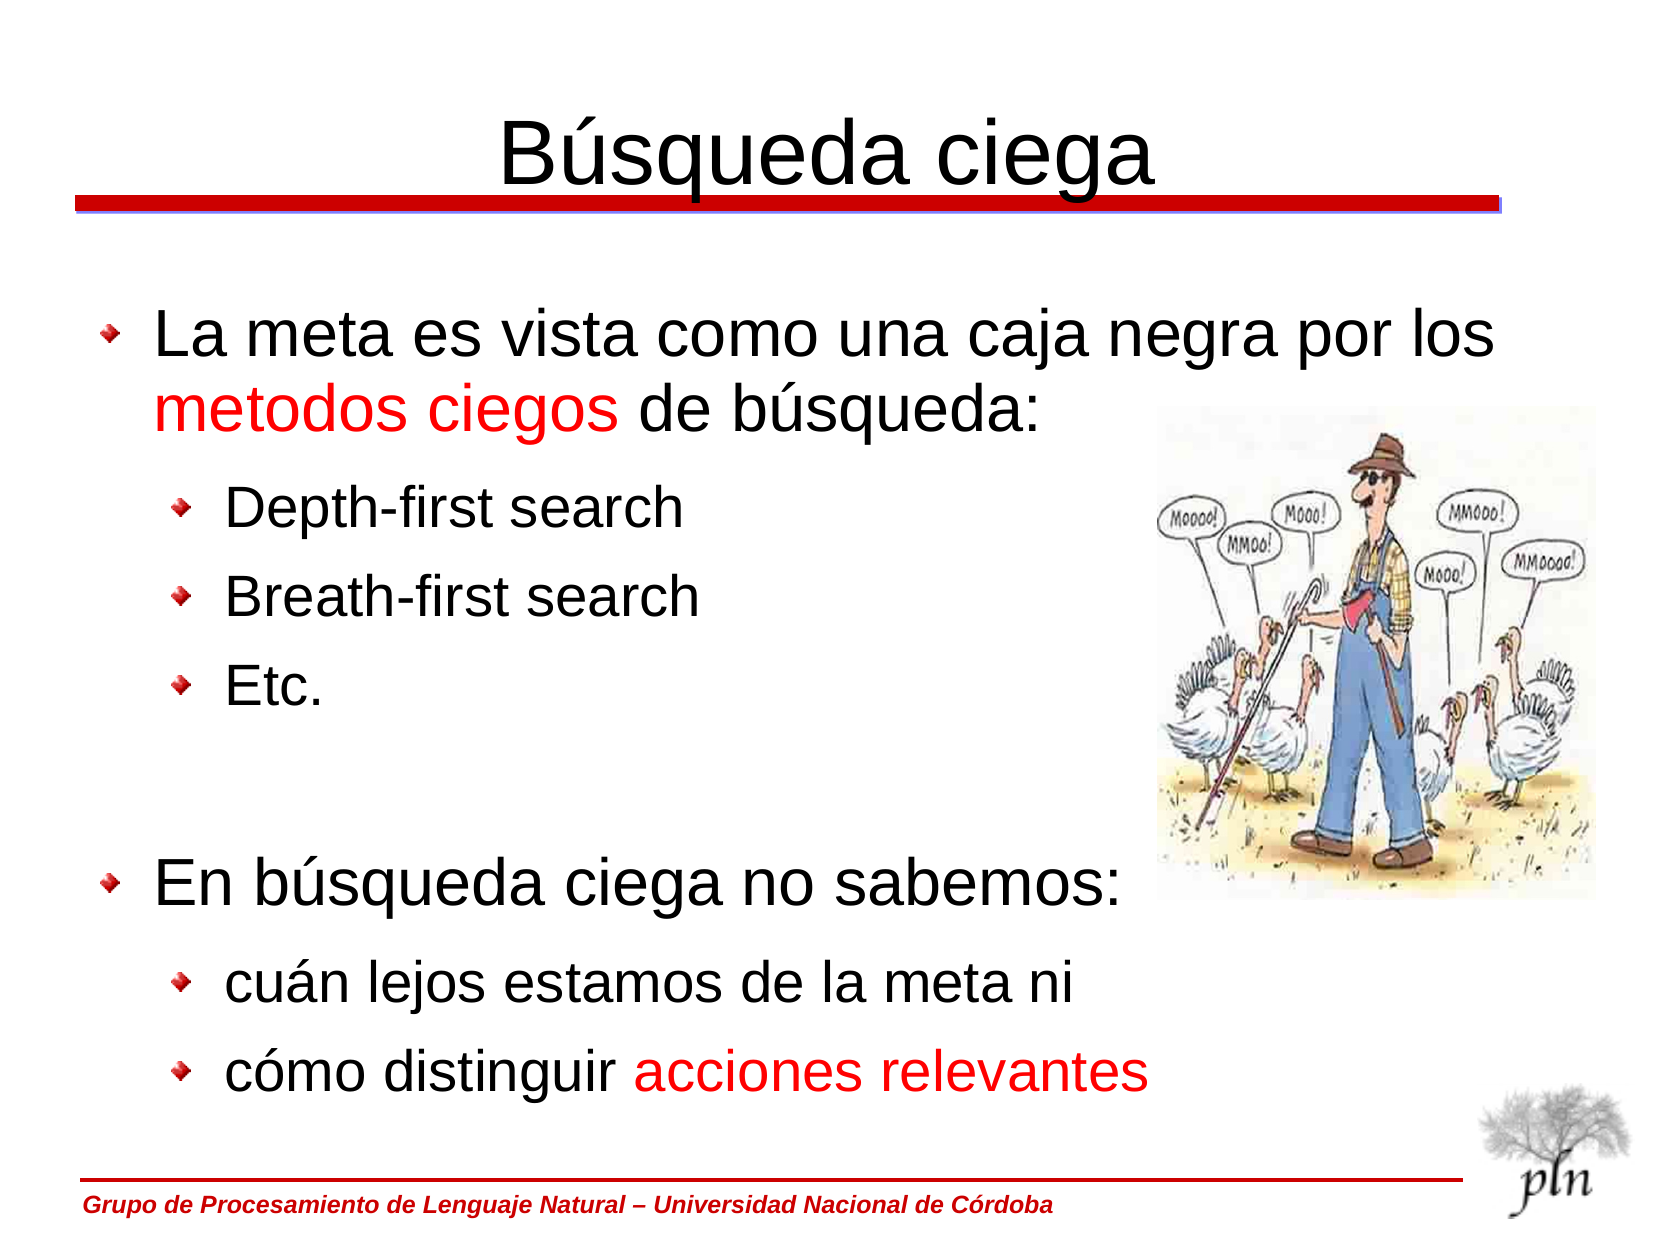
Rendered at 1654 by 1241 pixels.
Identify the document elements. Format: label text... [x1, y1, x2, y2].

list La meta es vista como una caja negra por los metodos ciegos de búsqueda: Depth-first search Breath-first search Etc. En búsqueda ciega no sabemos: cuán lejos estamos de la meta ni cómo distinguir acciones relevantes [82, 296, 1571, 1115]
picture [1477, 1083, 1635, 1219]
picture [1157, 406, 1596, 901]
title Búsqueda ciega [82, 56, 1571, 250]
